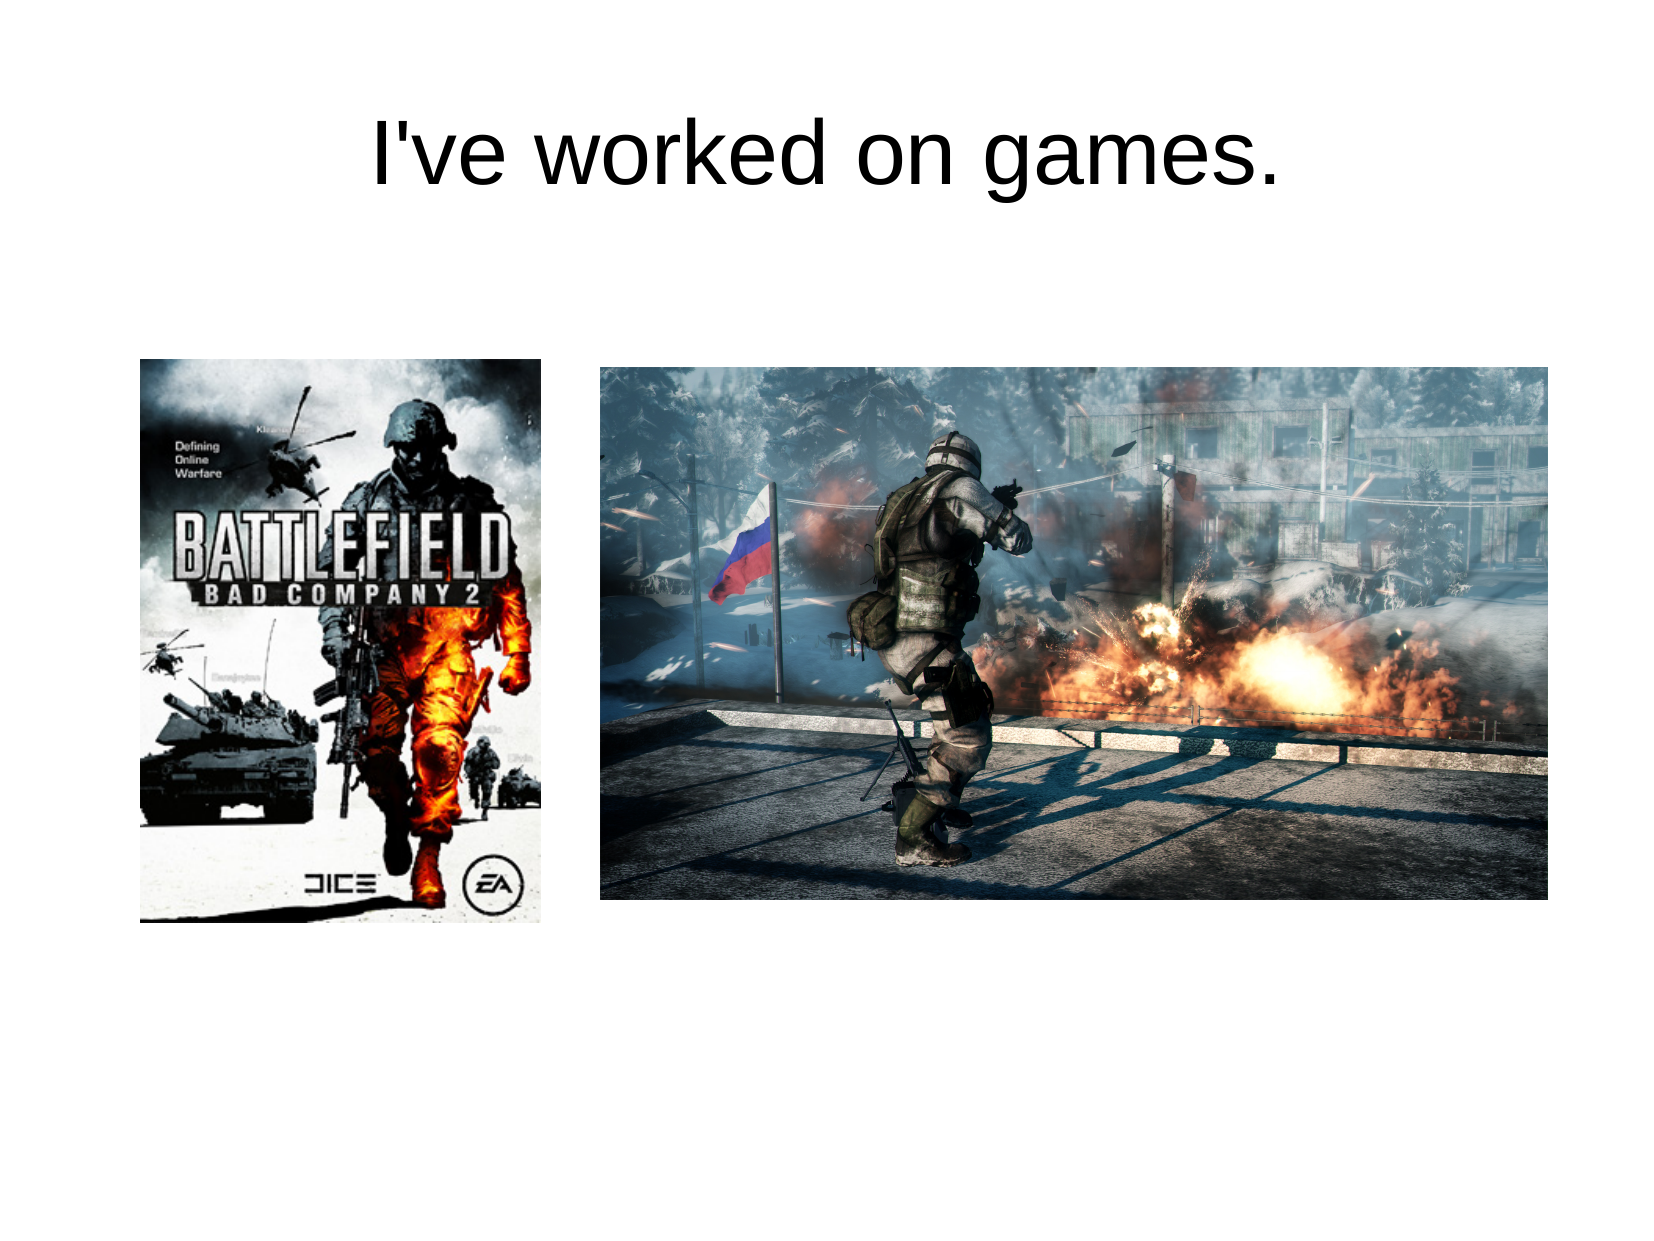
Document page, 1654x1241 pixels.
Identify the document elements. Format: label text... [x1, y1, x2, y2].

picture [140, 359, 541, 923]
title I've worked on games. [82, 49, 1571, 257]
picture [600, 367, 1548, 901]
